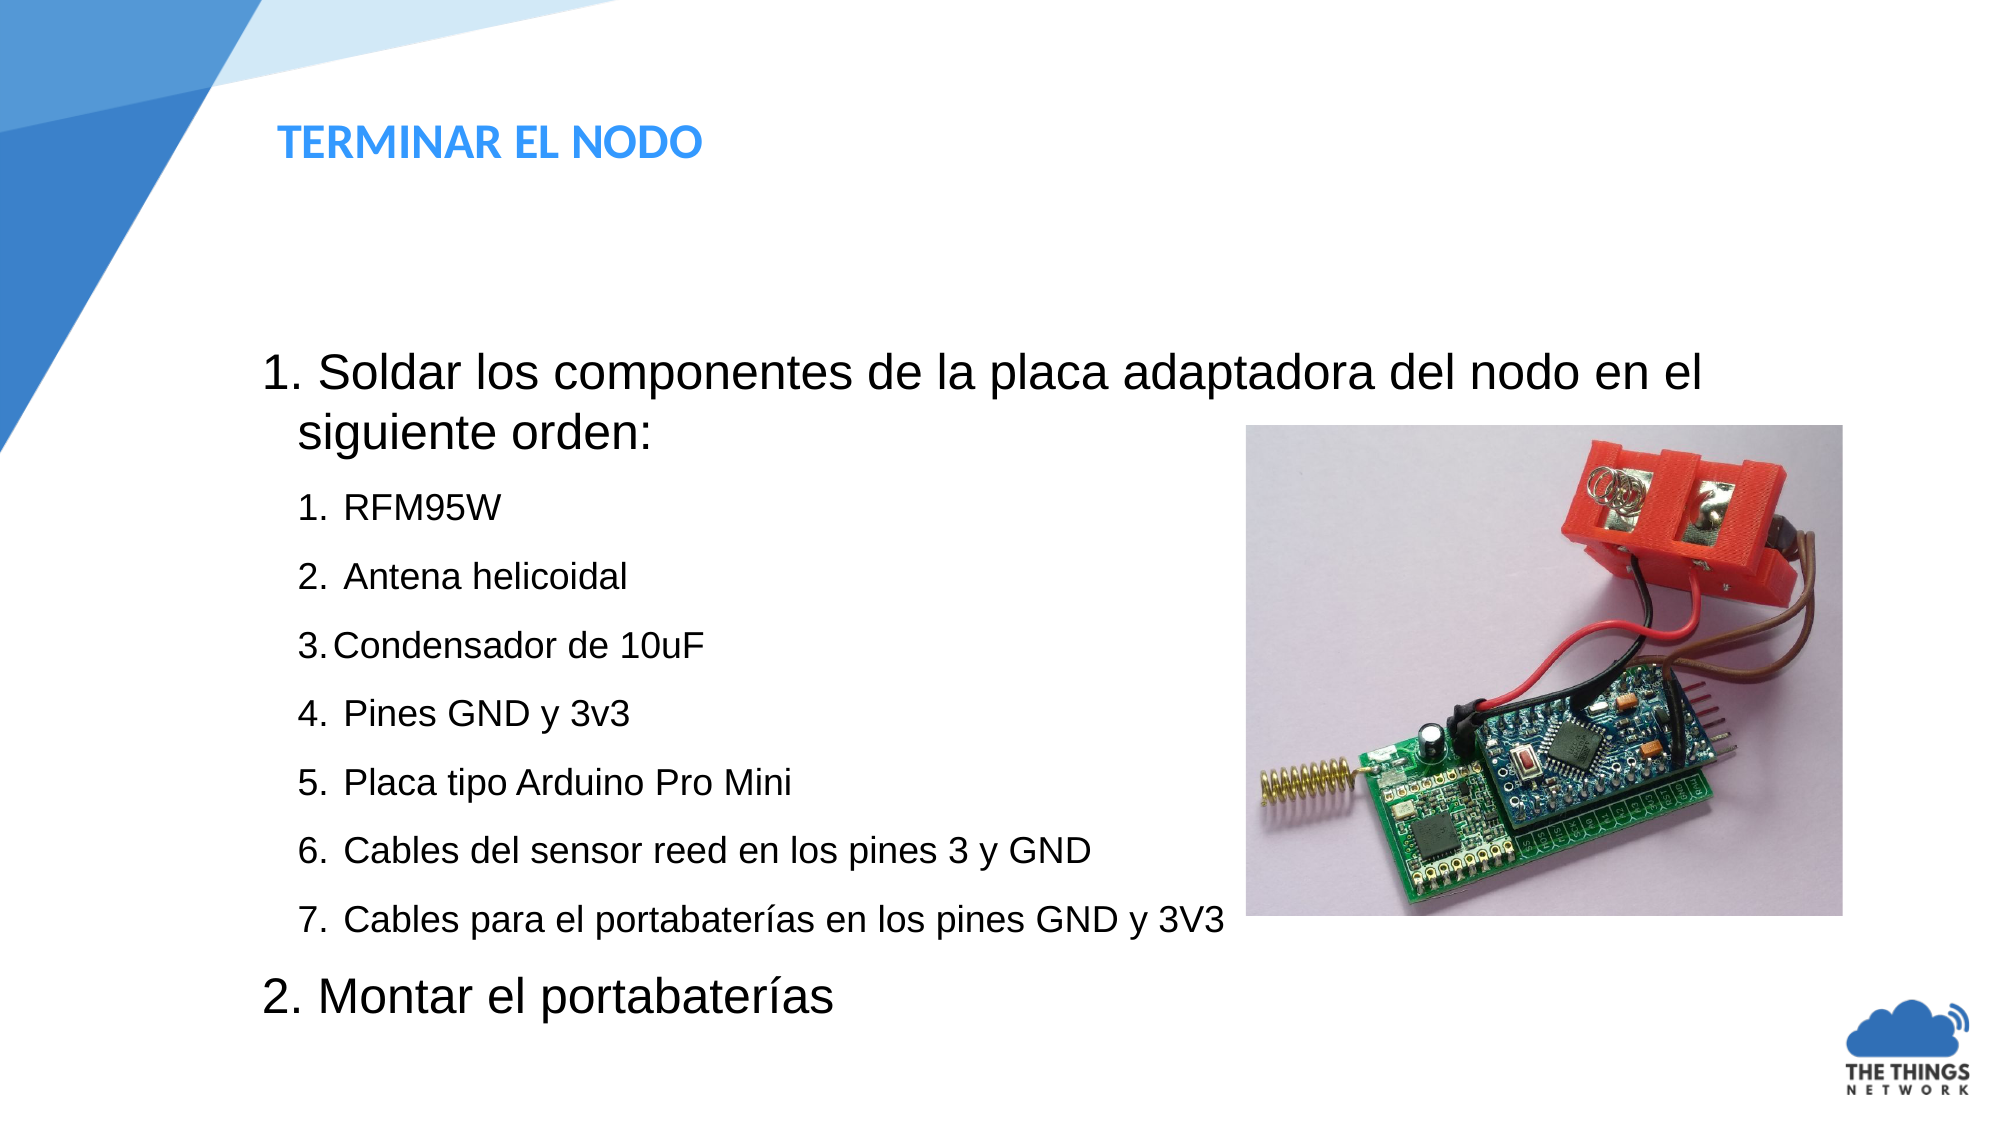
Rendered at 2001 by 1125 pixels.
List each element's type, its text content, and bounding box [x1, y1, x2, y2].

text_box Soldar los componentes de la placa adaptadora del nodo en el siguiente orden: RFM95W Antena helicoidal Condensador de 10uF Pines GND y 3v3 Placa tipo Arduino Pro Mini Cables del sensor reed en los pines 3 y GND Cables para el portabaterías en los pines GND y 3V3 Montar el portabaterías [261, 339, 1878, 1014]
picture [0, 0, 1970, 1095]
text_box TERMINAR EL NODO [99, 44, 1900, 233]
